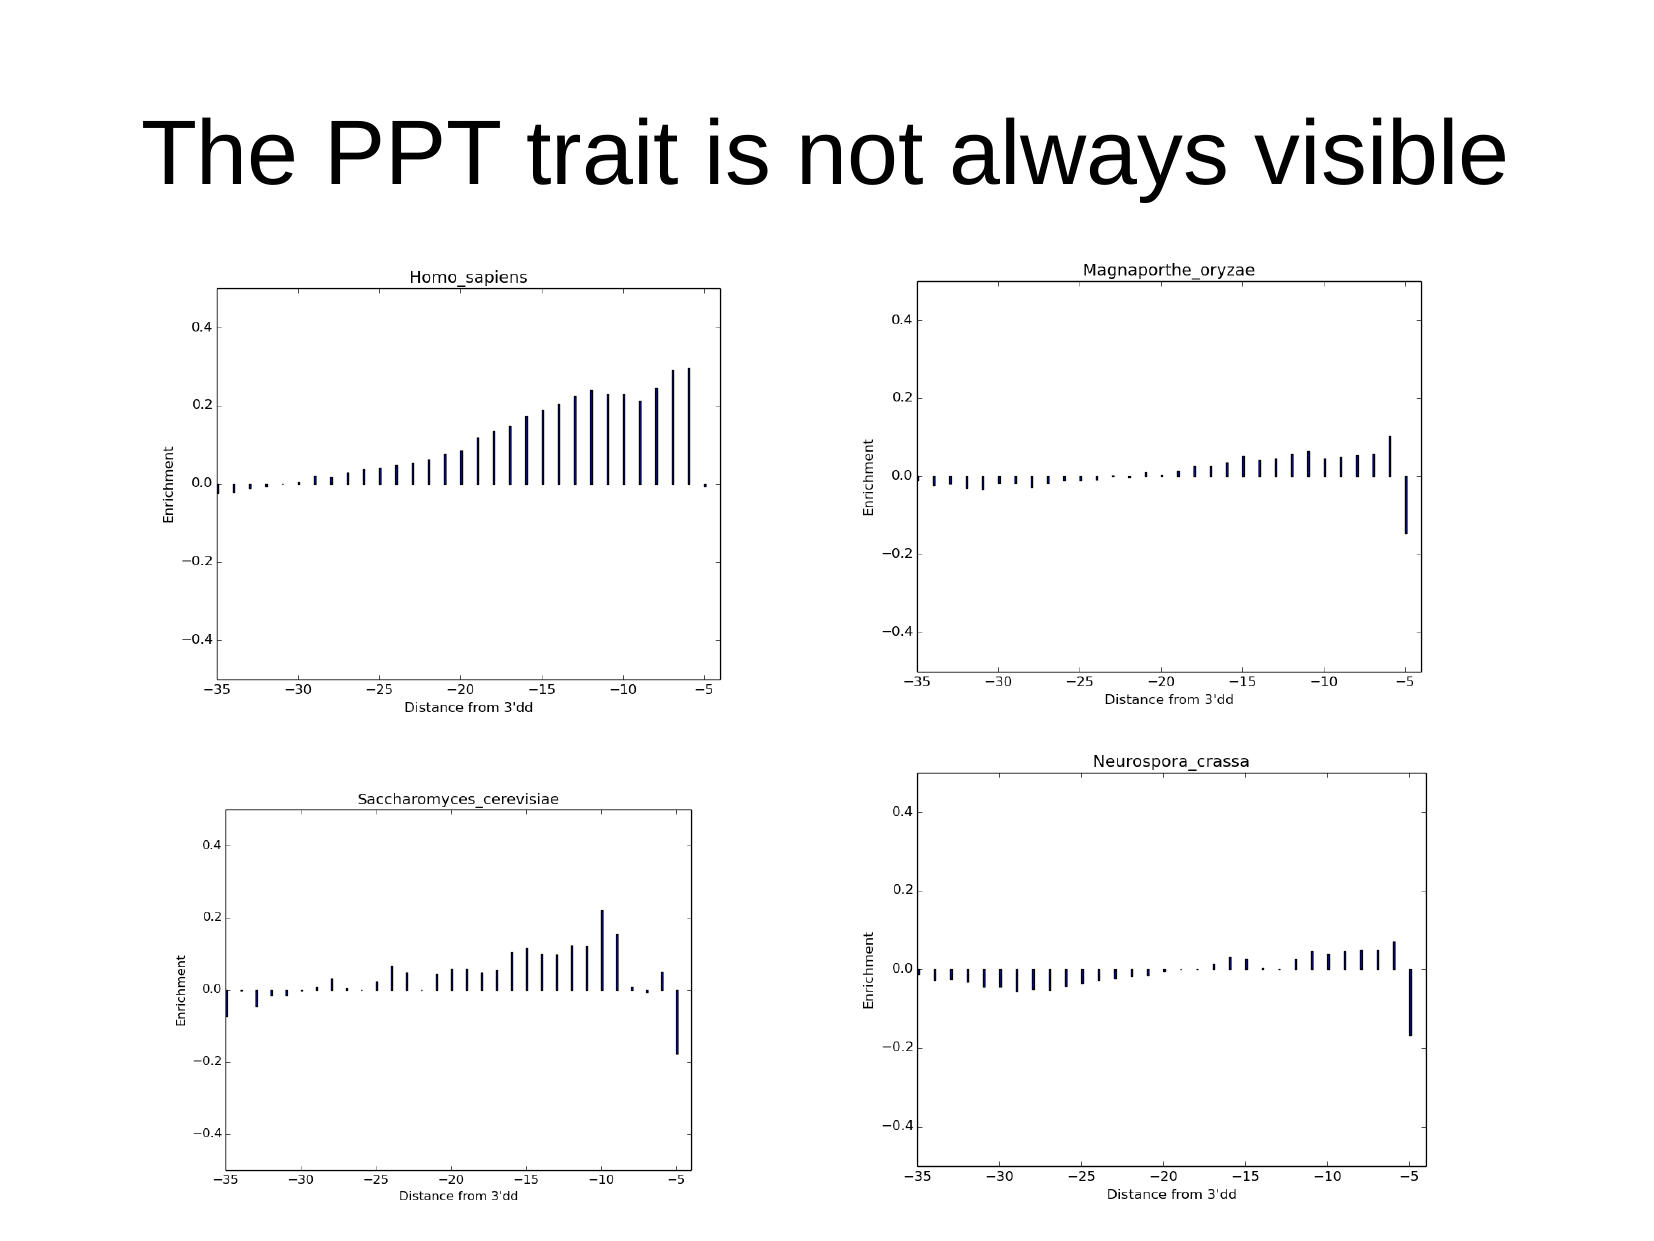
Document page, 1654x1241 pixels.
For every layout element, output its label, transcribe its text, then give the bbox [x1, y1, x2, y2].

picture [835, 232, 1486, 721]
picture [135, 239, 785, 728]
picture [150, 764, 751, 1216]
title The PPT trait is not always visible [82, 49, 1571, 257]
picture [835, 723, 1491, 1216]
